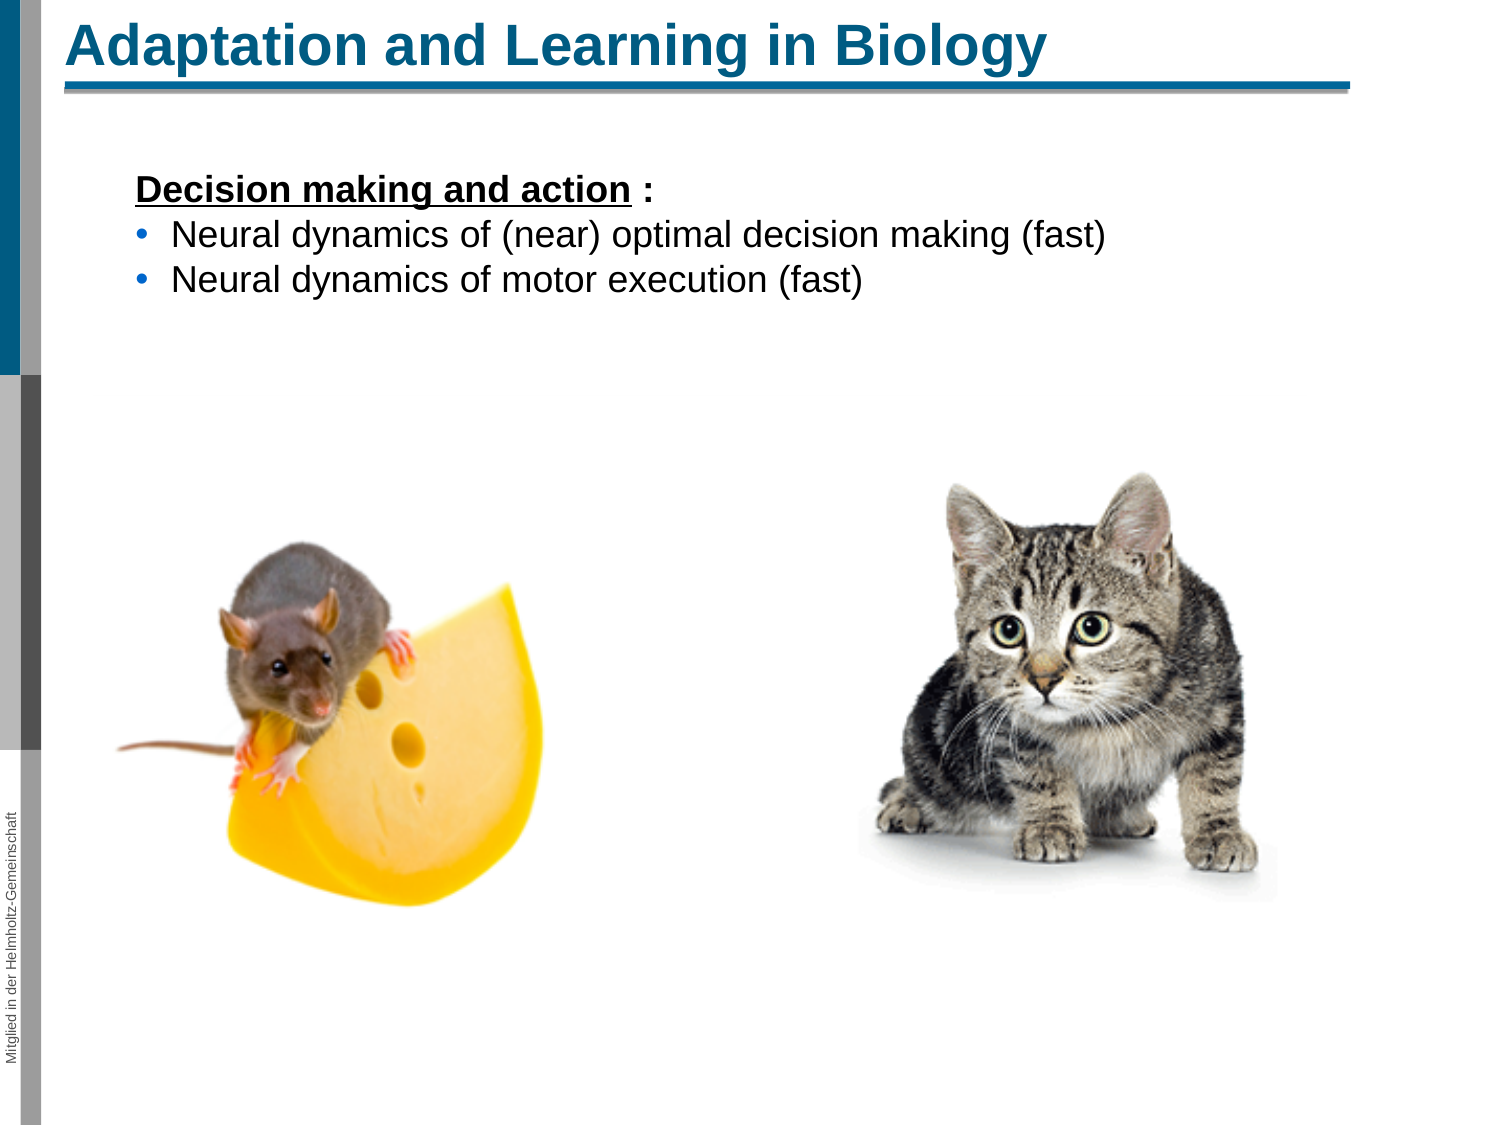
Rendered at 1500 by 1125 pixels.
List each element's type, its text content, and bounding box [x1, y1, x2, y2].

text_box Adaptation and Learning in Biology [64, 7, 1440, 102]
text_box Decision making and action : Neural dynamics of (near) optimal decision making (fast) Neural dynamics of motor execution (fast) [120, 158, 1361, 308]
picture [93, 394, 1307, 938]
